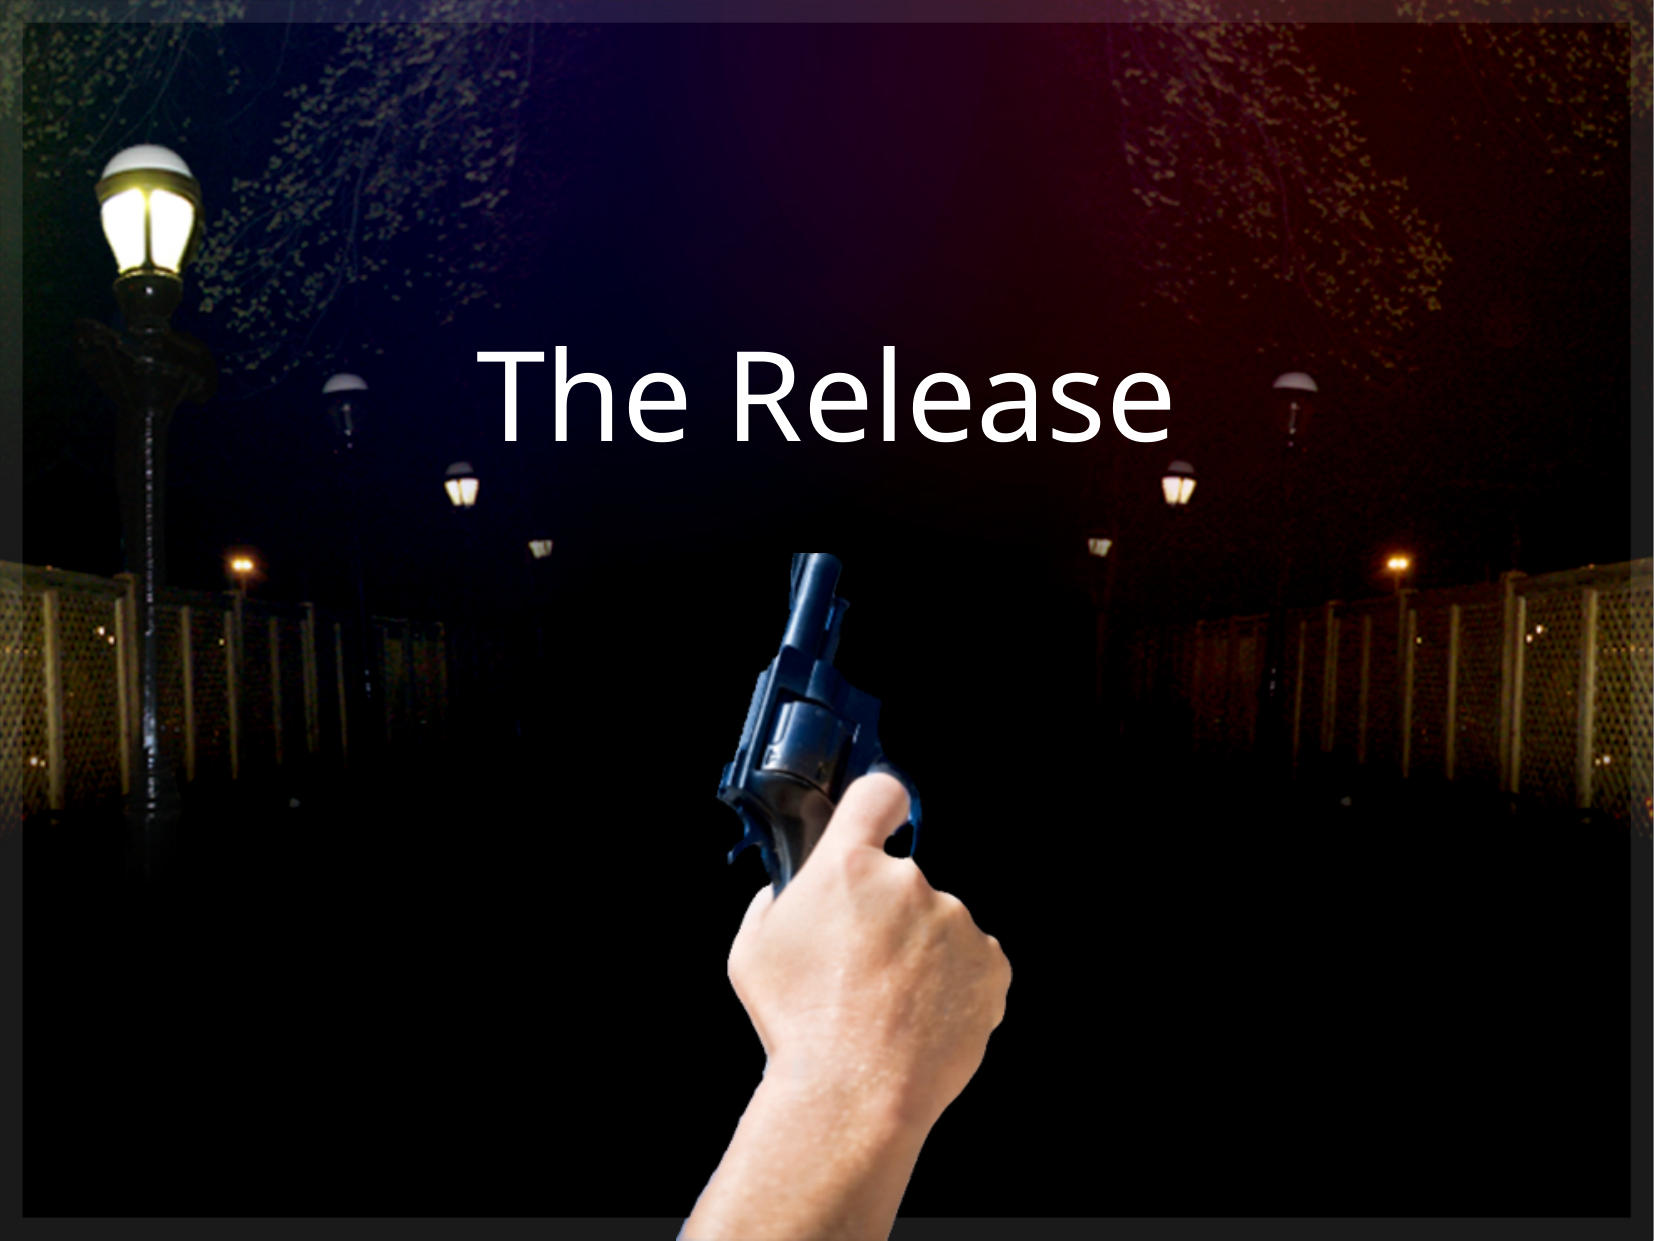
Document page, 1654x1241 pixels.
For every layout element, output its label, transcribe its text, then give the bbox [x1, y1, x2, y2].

picture [0, 466, 1654, 1241]
text_box The Release [0, 300, 1654, 466]
picture [0, 0, 1654, 300]
